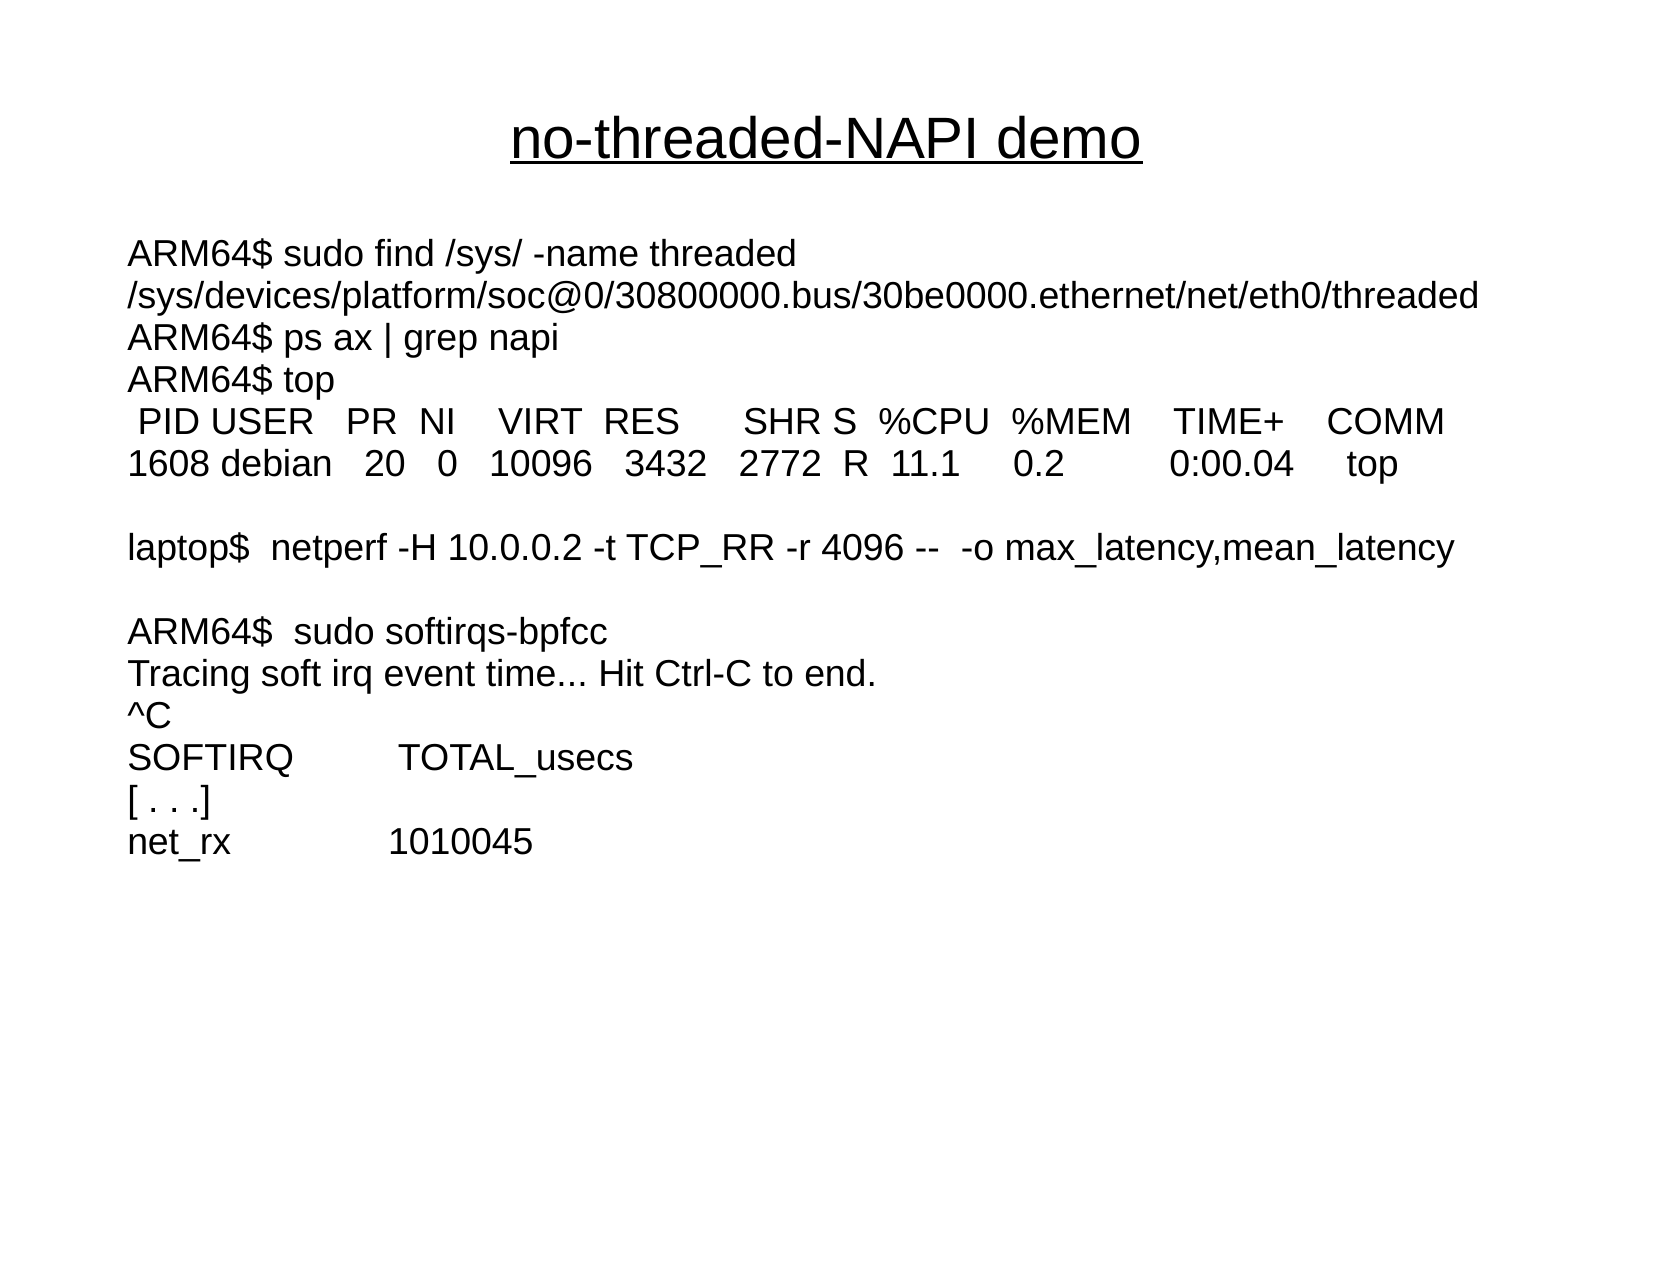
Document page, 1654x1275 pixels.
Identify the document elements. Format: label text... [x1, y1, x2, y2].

title no-threaded-NAPI demo [82, 50, 1571, 226]
text_box ARM64$ sudo find /sys/ -name threaded /sys/devices/platform/soc@0/30800000.bus/30be0000.ethernet/net/eth0/threaded ARM64$ ps ax | grep napi ARM64$ top PID USER PR NI VIRT RES SHR S %CPU %MEM TIME+ COMM 1608 debian 20 0 10096 3432 2772 R 11.1 0.2 0:00.04 top laptop$ netperf -H 10.0.0.2 -t TCP_RR -r 4096 -- -o max_latency,mean_latency ARM64$ sudo softirqs-bpfcc Tracing soft irq event time... Hit Ctrl-C to end. ^C SOFTIRQ TOTAL_usecs [ . . .] net_rx 1010045 [112, 225, 1576, 1163]
